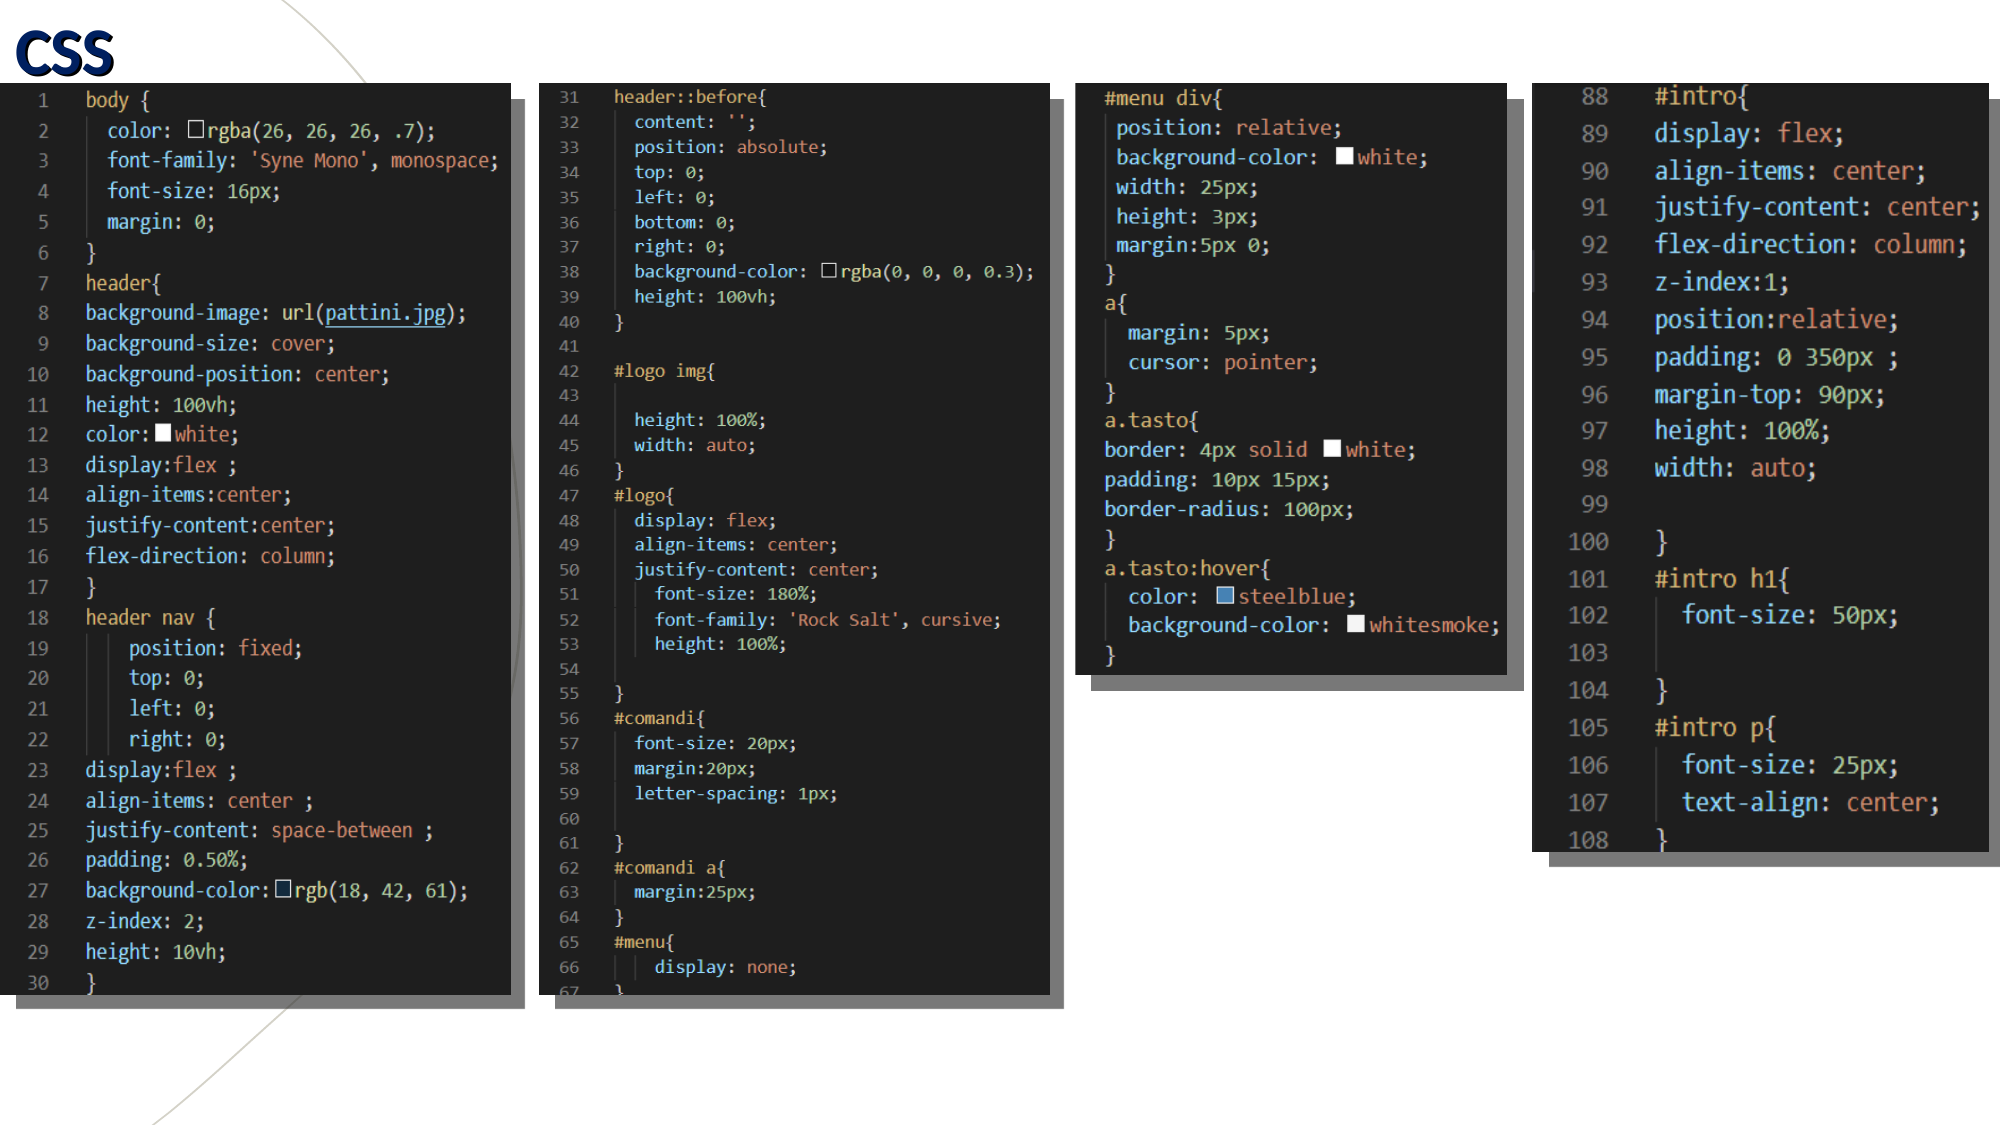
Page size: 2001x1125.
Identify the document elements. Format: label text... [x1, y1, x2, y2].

picture [0, 83, 511, 995]
picture [1532, 83, 1989, 852]
text_box CSS [0, 0, 130, 83]
picture [539, 83, 1050, 995]
picture [1075, 83, 1507, 675]
